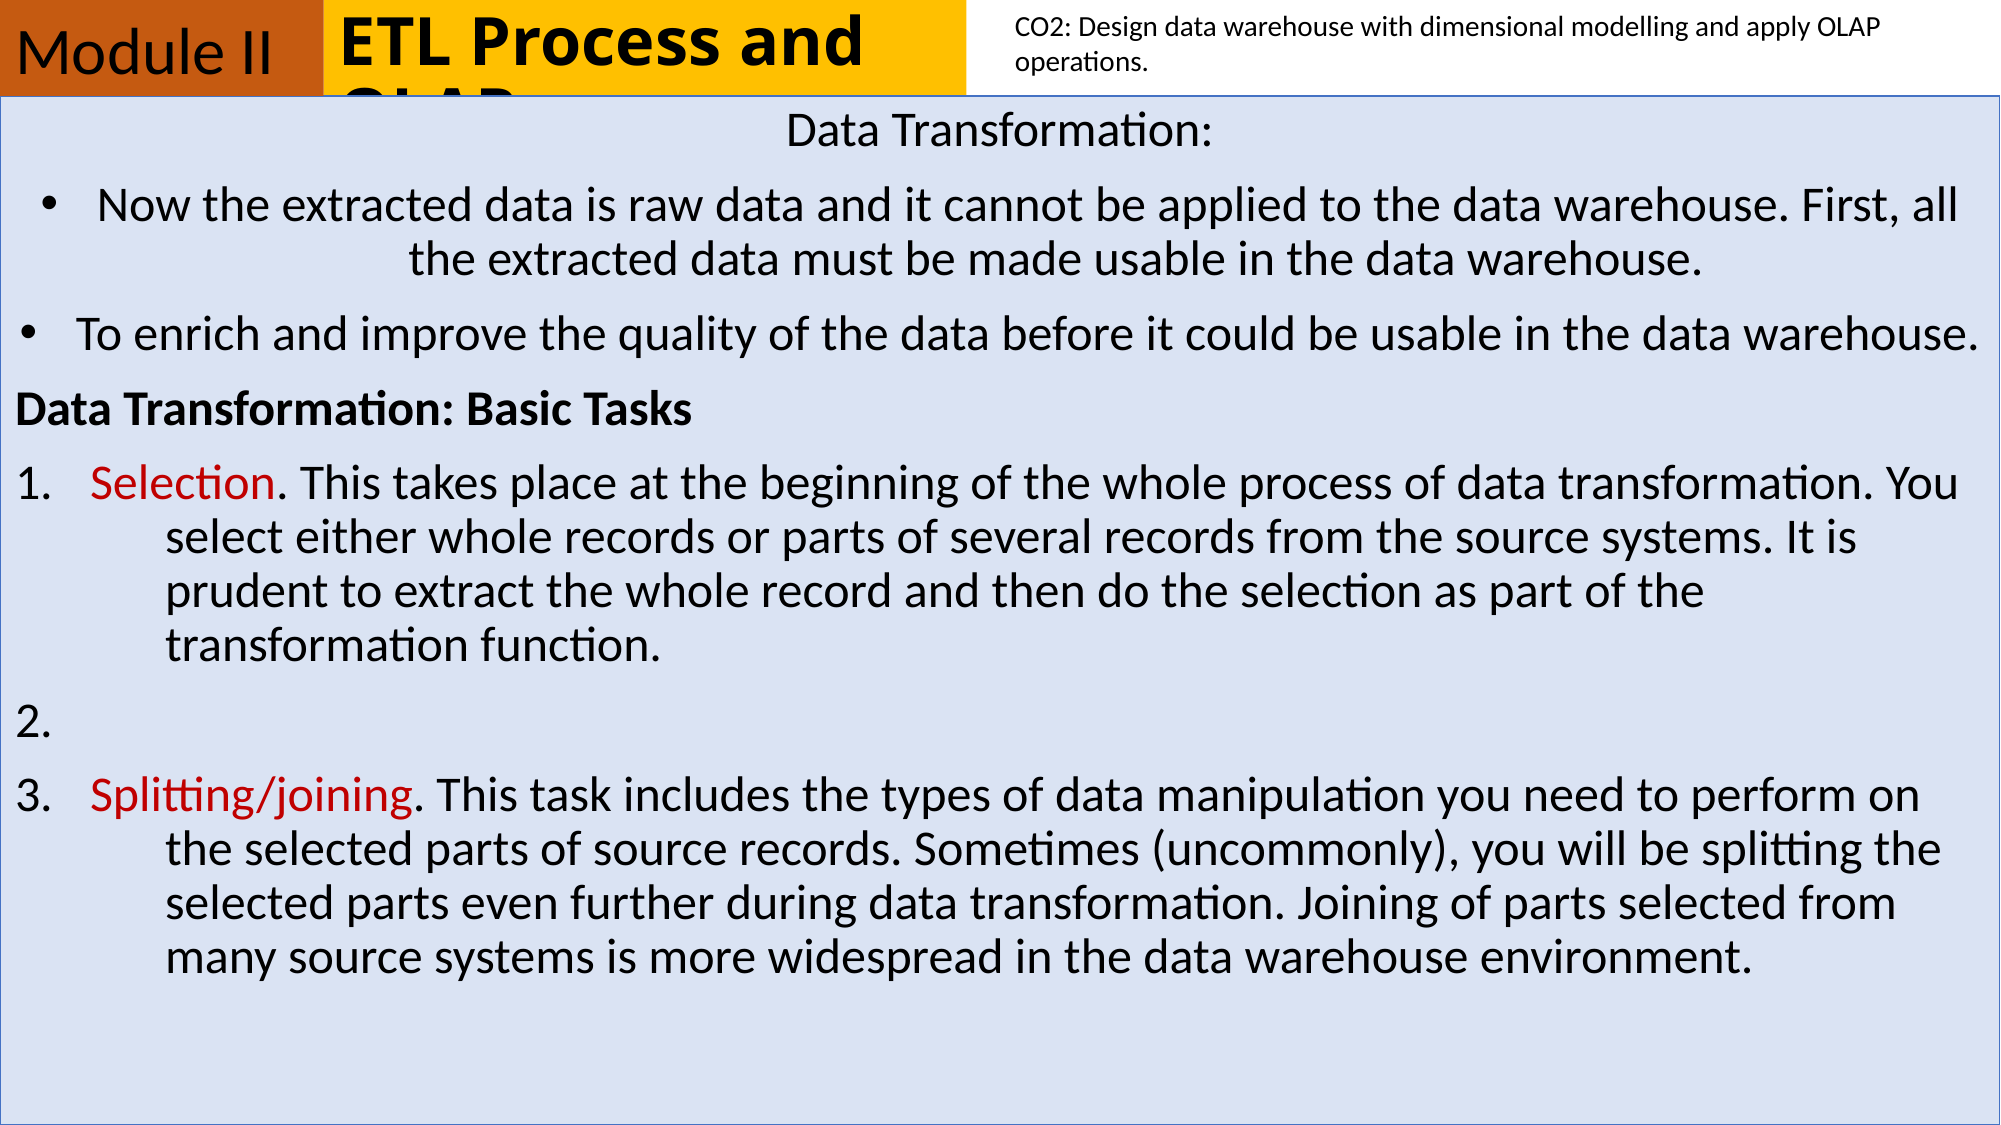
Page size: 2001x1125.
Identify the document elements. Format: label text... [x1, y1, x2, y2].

subtitle Data Transformation: Now the extracted data is raw data and it cannot be applied to the data warehouse. First, all the extracted data must be made usable in the data warehouse. To enrich and improve the quality of the data before it could be usable in the data warehouse. Data Transformation: Basic Tasks Selection. This takes place at the beginning of the whole process of data transformation. You select either whole records or parts of several records from the source systems. It is prudent to extract the whole record and then do the selection as part of the transformation function. Splitting/joining. This task includes the types of data manipulation you need to perform on the selected parts of source records. Sometimes (uncommonly), you will be splitting the selected parts even further during data transformation. Joining of parts selected from many source systems is more widespread in the data warehouse environment. [0, 95, 2000, 1125]
text_box CO2: Design data warehouse with dimensional modelling and apply OLAP operations. [999, 0, 2000, 122]
title ETL Process and OLAP: [324, 0, 967, 95]
text_box Module II [0, 0, 324, 96]
